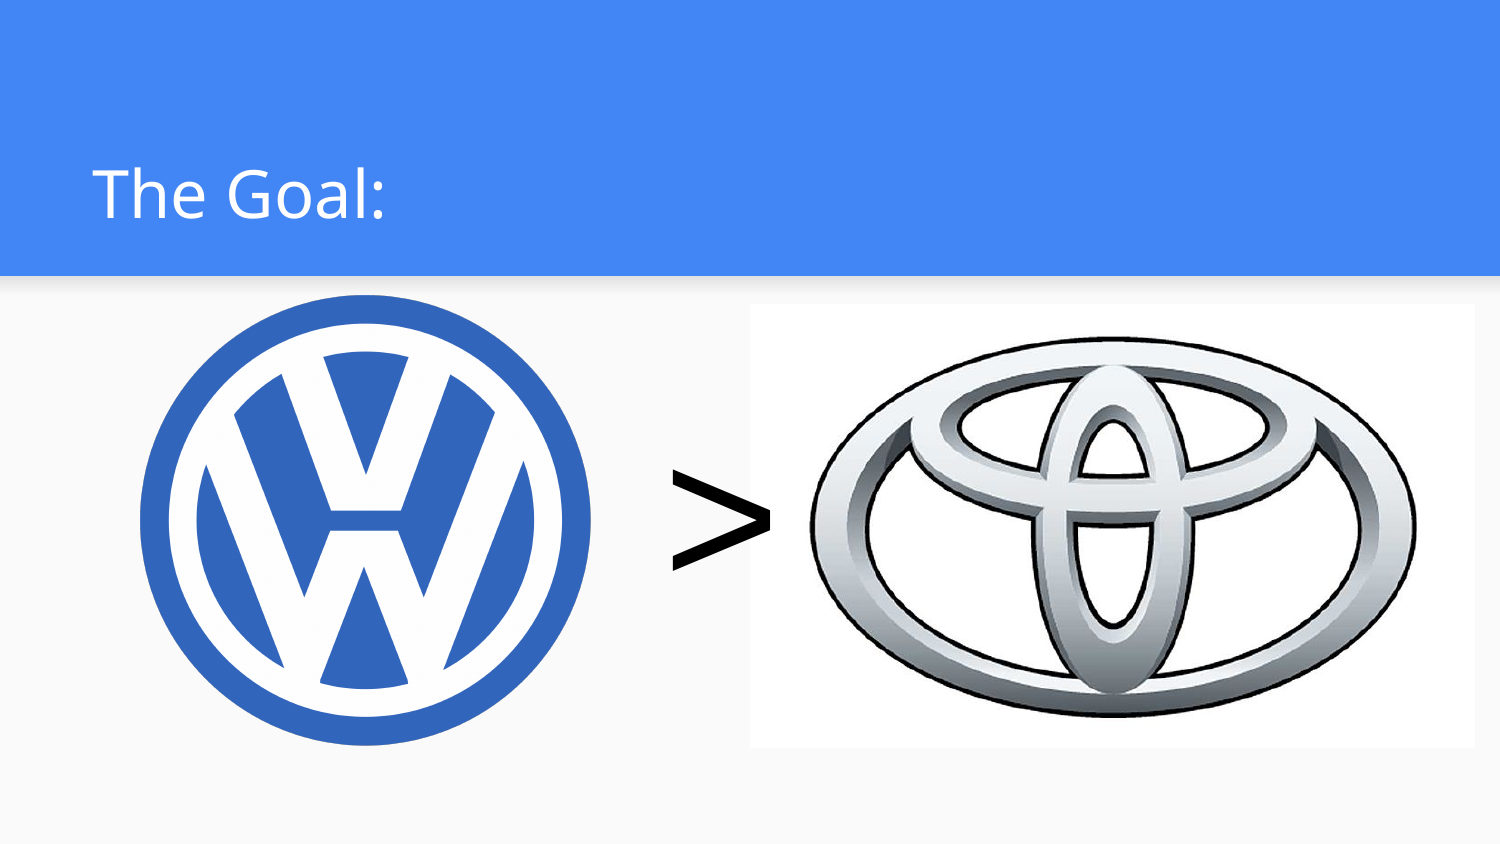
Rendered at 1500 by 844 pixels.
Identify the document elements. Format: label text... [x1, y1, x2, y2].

picture [138, 293, 593, 748]
title The Goal: [77, 121, 1427, 248]
text_box > [648, 371, 1193, 604]
picture [750, 304, 1475, 748]
